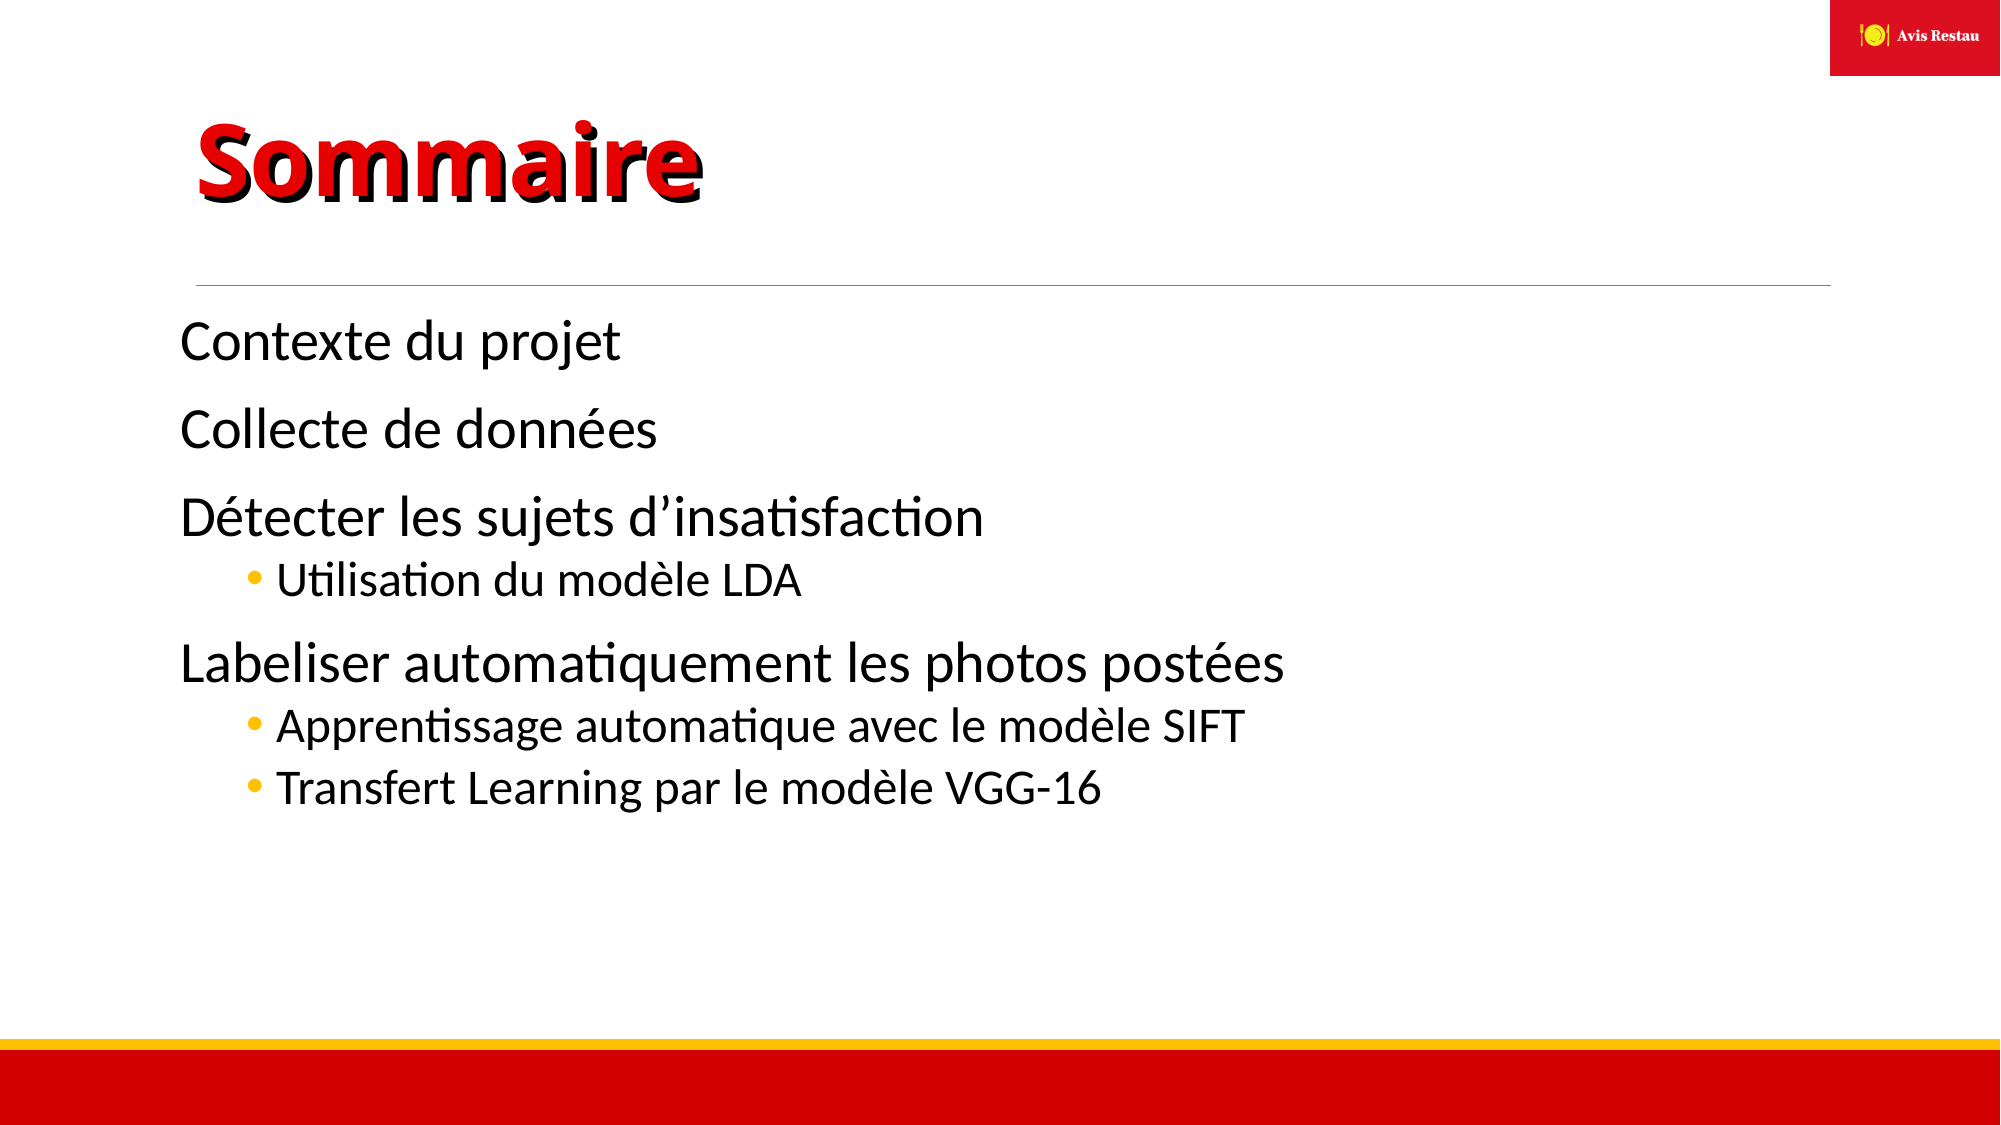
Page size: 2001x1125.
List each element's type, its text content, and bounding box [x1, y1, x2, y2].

list Contexte du projet Collecte de données Détecter les sujets d’insatisfaction Utilisation du modèle LDA Labeliser automatiquement les photos postées Apprentissage automatique avec le modèle SIFT Transfert Learning par le modèle VGG-16 [180, 302, 1831, 963]
title Sommaire [180, 47, 1831, 286]
picture [1830, 0, 2000, 76]
